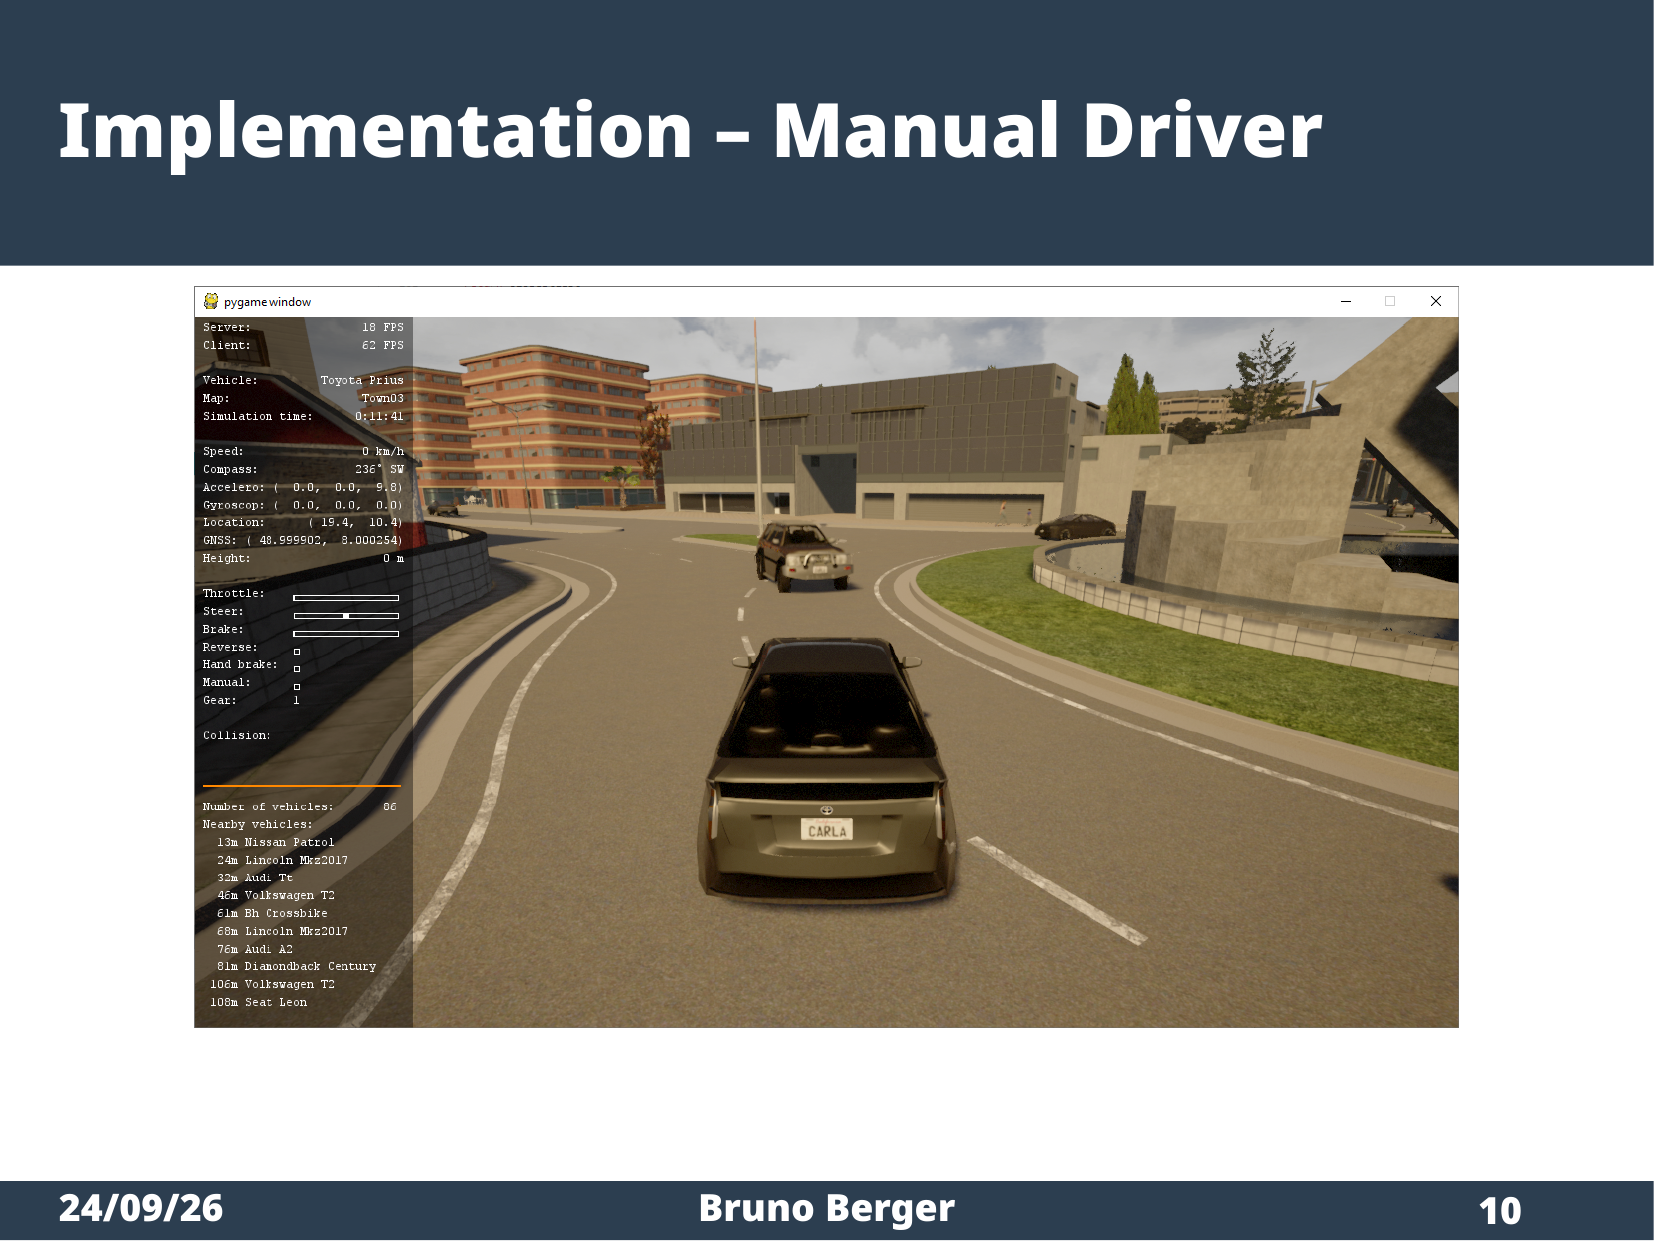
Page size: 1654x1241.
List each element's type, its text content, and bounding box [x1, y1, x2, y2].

picture [194, 286, 1459, 1028]
title Implementation – Manual Driver [59, 49, 1595, 207]
